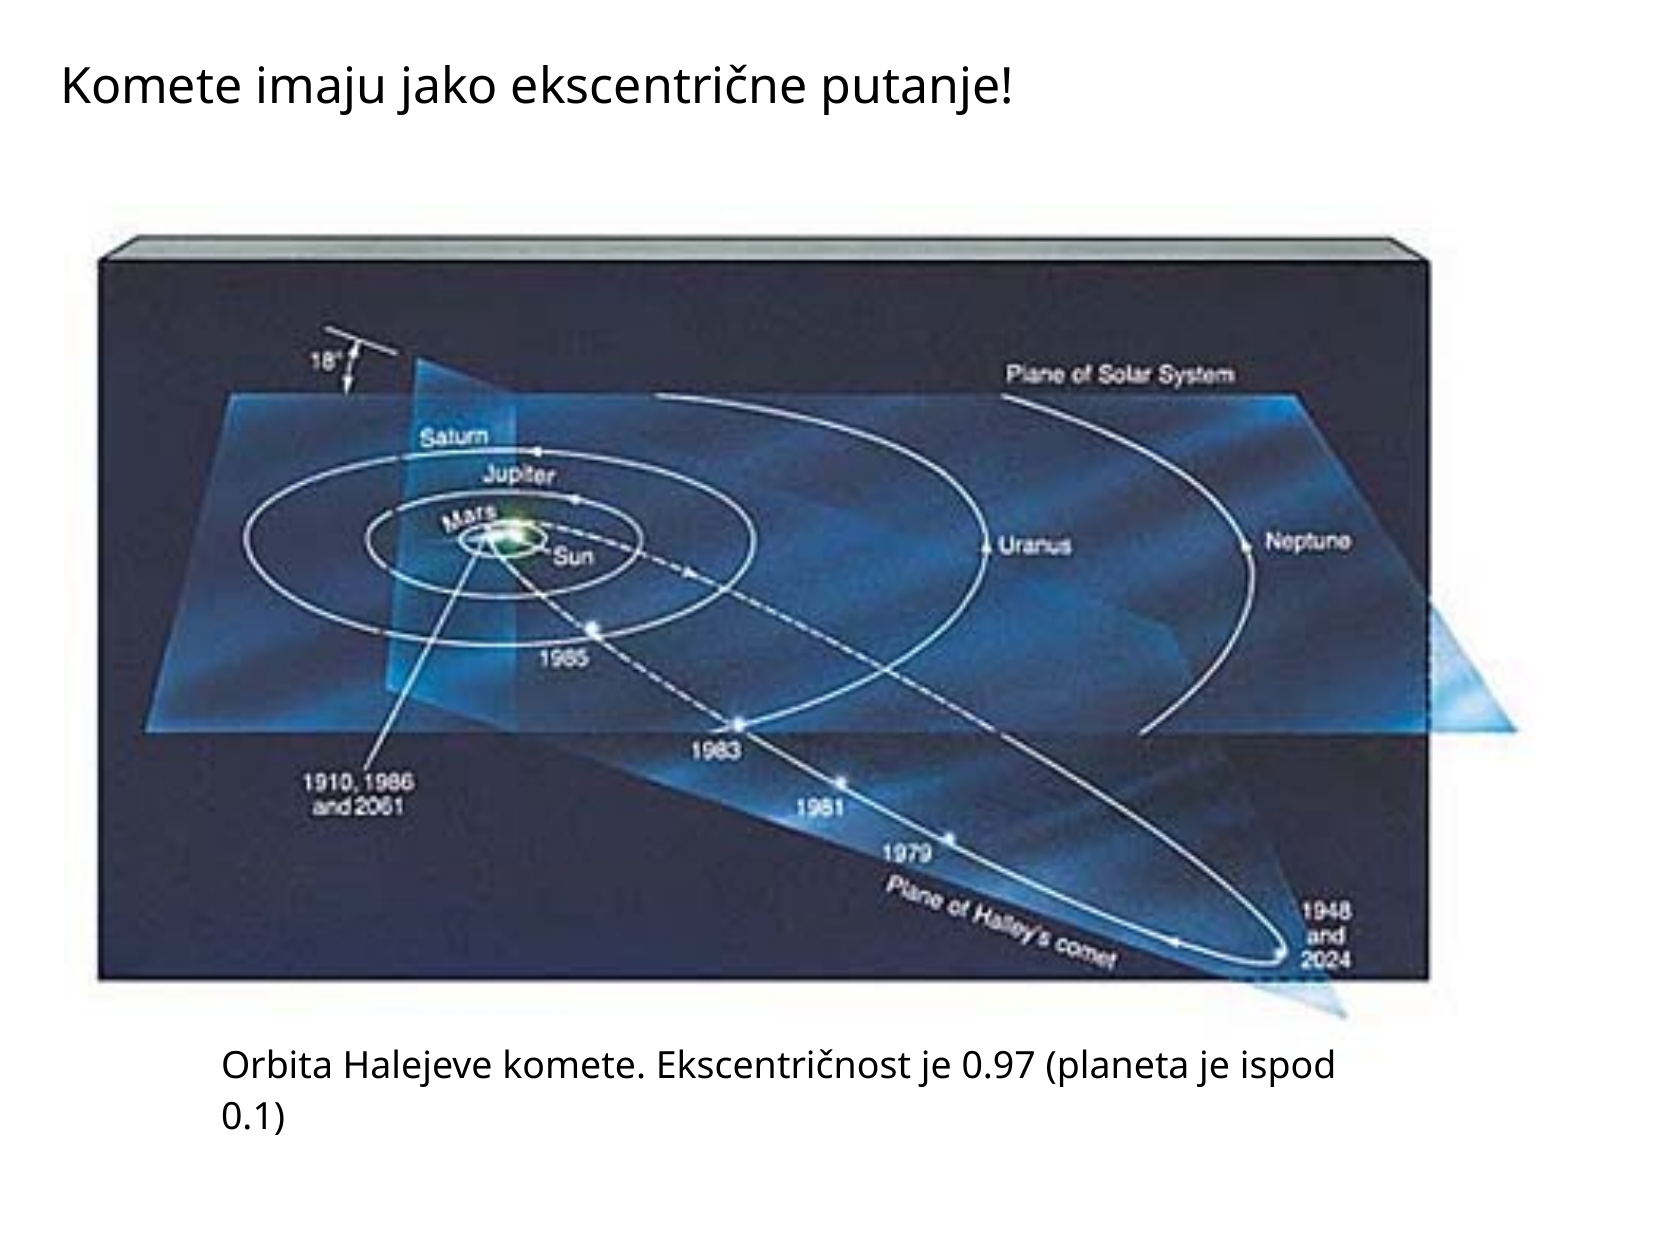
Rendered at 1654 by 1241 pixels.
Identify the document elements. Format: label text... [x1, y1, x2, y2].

picture [64, 204, 1547, 1061]
title Komete imaju jako ekscentrične putanje! [59, 17, 1648, 150]
text_box Orbita Halejeve komete. Ekscentričnost je 0.97 (planeta je ispod 0.1) [206, 1031, 1390, 1091]
